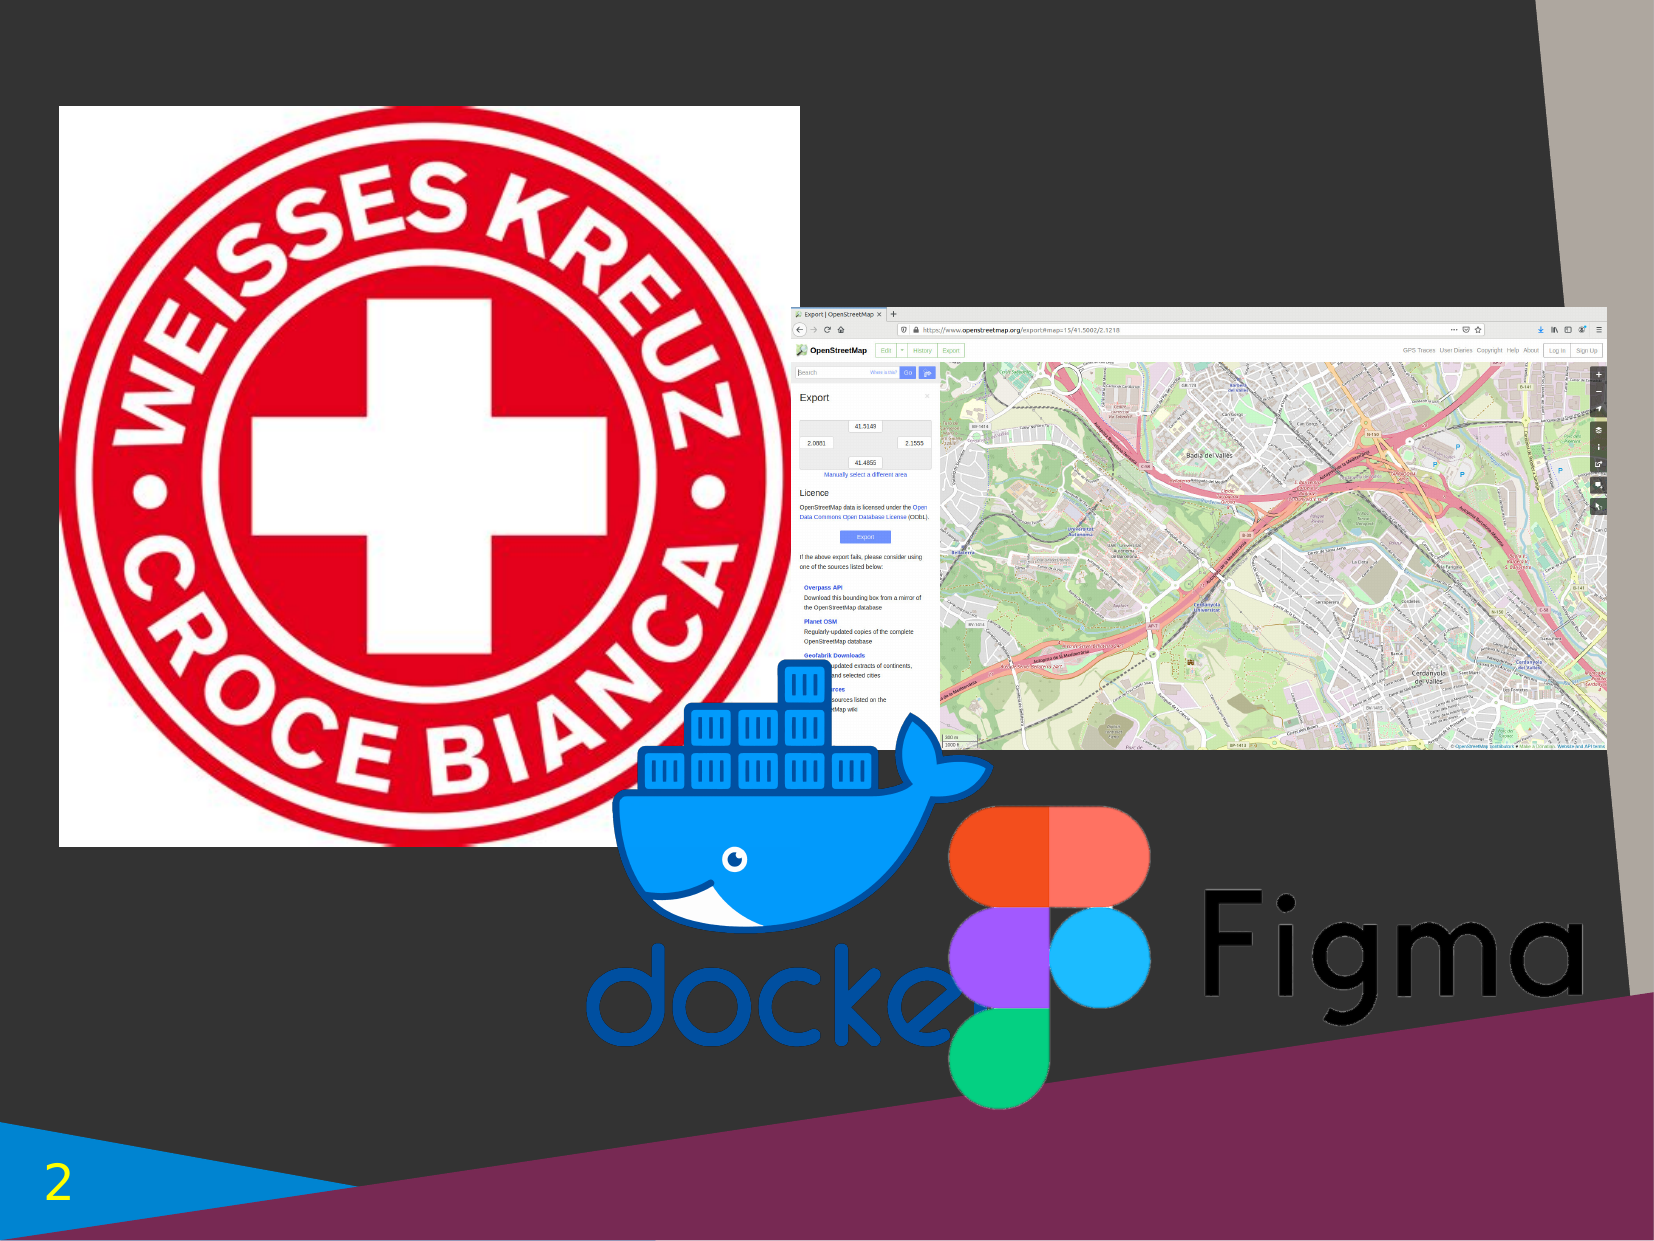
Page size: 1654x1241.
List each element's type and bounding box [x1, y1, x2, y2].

picture [59, 106, 1646, 1148]
